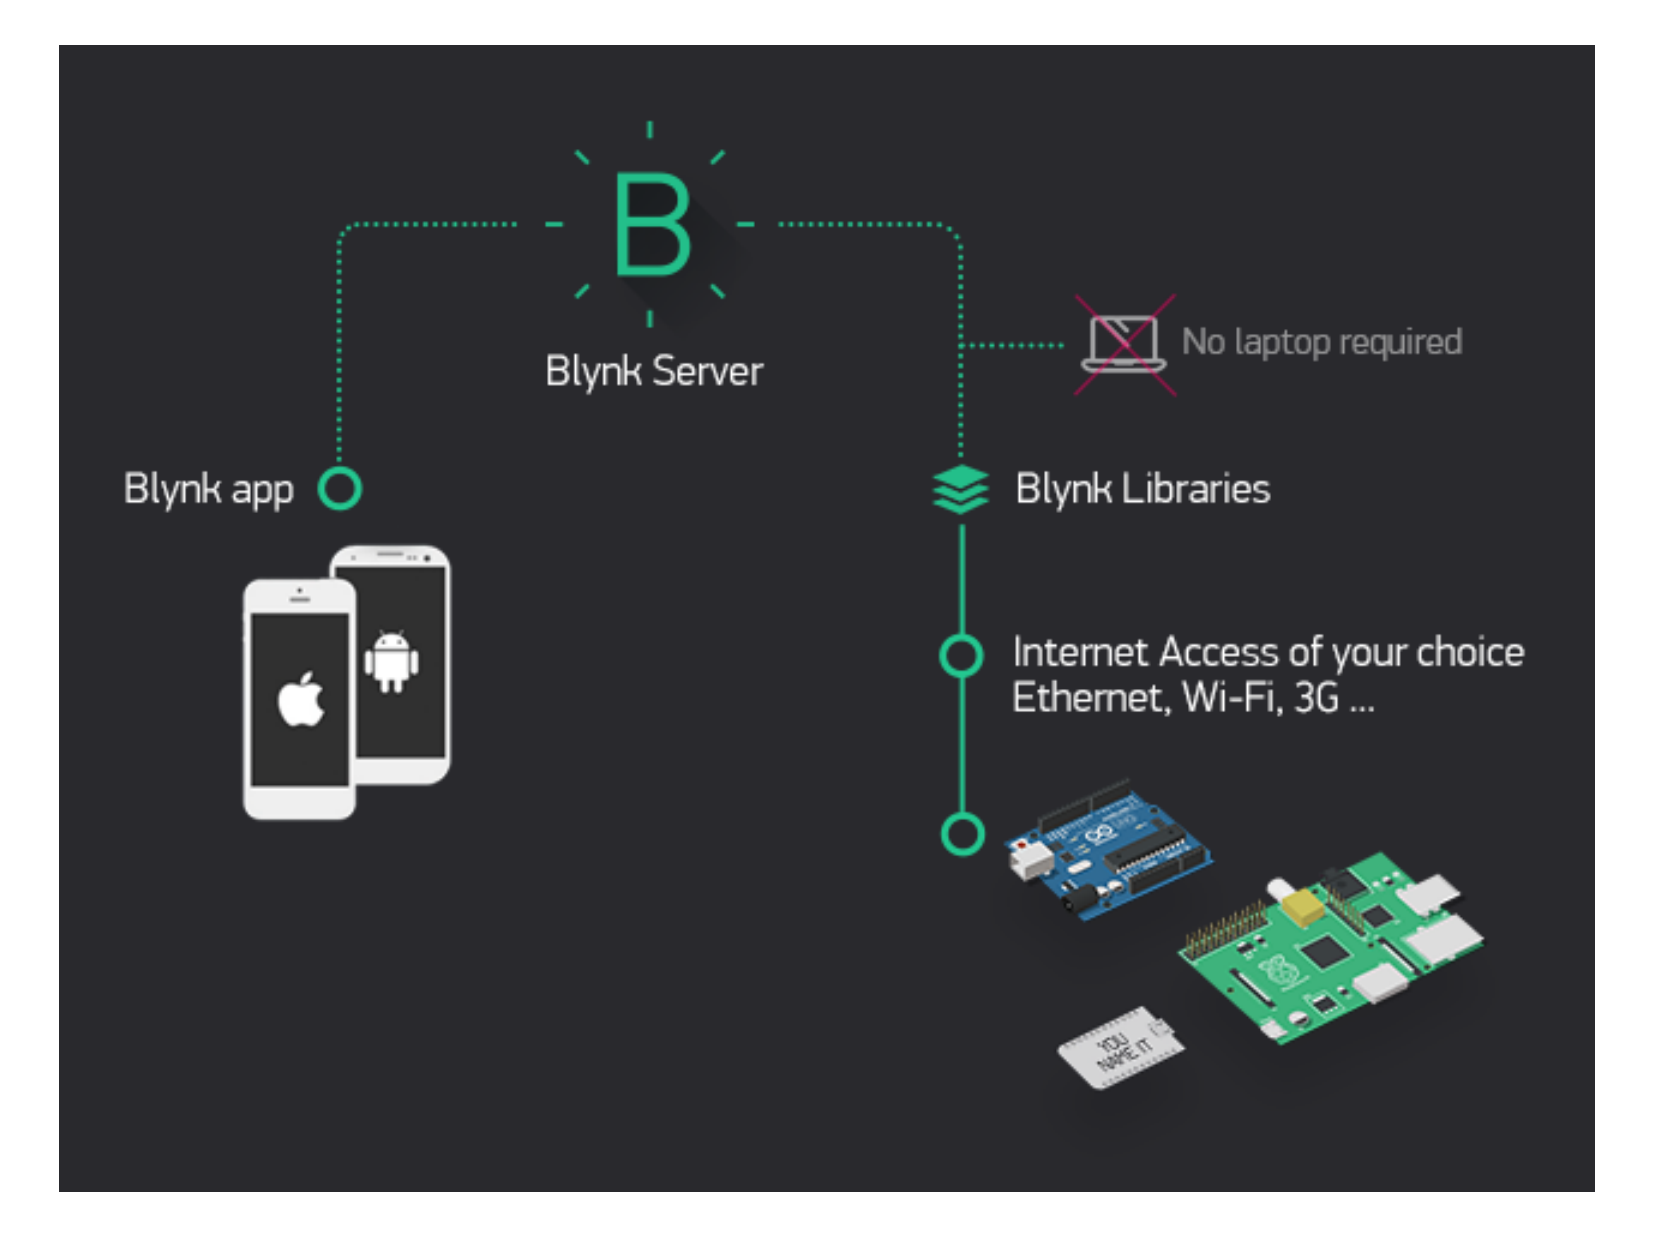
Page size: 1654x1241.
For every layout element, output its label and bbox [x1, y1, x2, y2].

picture [59, 45, 1595, 1193]
